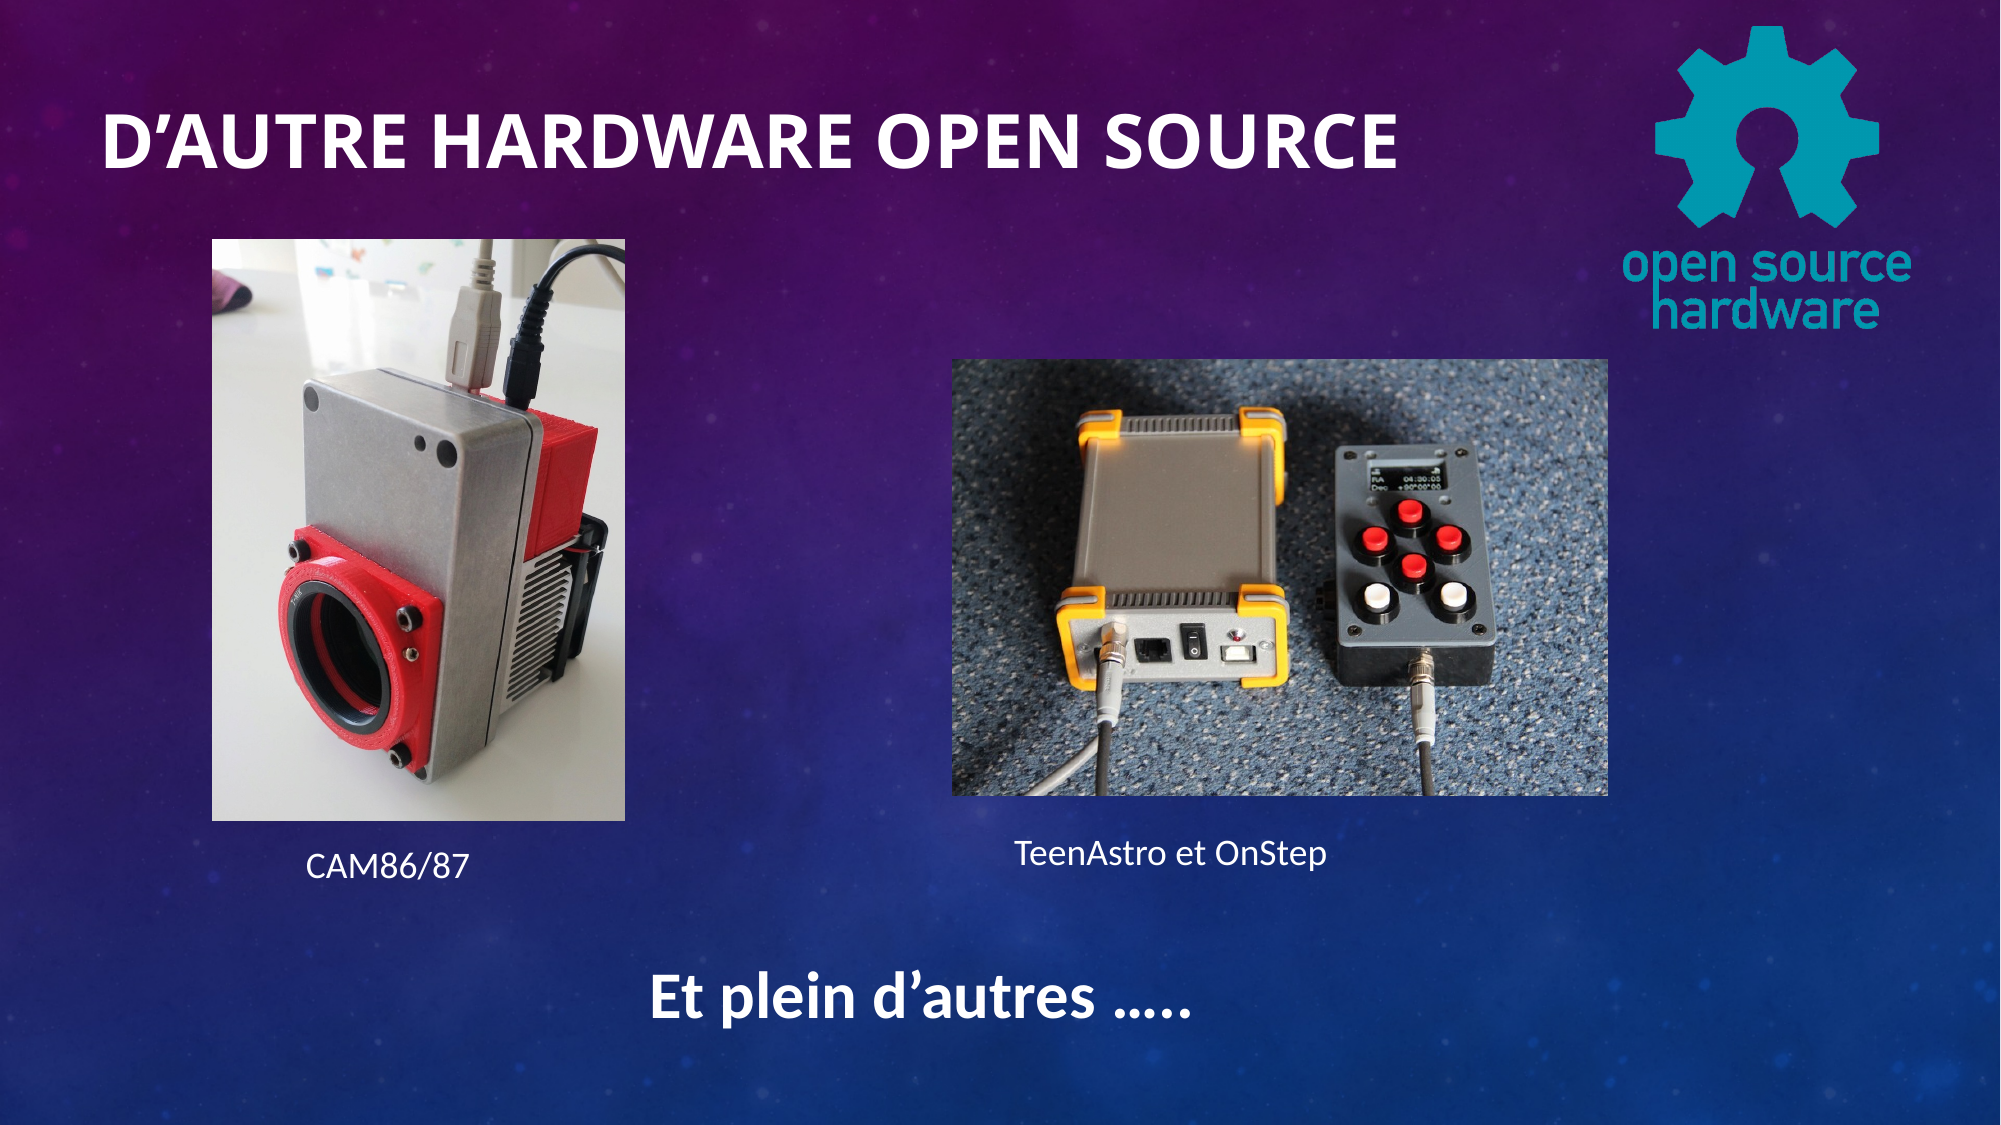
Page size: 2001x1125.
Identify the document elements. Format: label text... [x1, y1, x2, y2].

text_box CAM86/87 [291, 833, 704, 894]
title D’autre Hardware Open Source [99, 44, 1623, 232]
text_box Et plein d’autres ….. [635, 943, 1582, 1039]
text_box TeenAstro et OnStep [999, 820, 1658, 881]
picture [0, 0, 2001, 1125]
